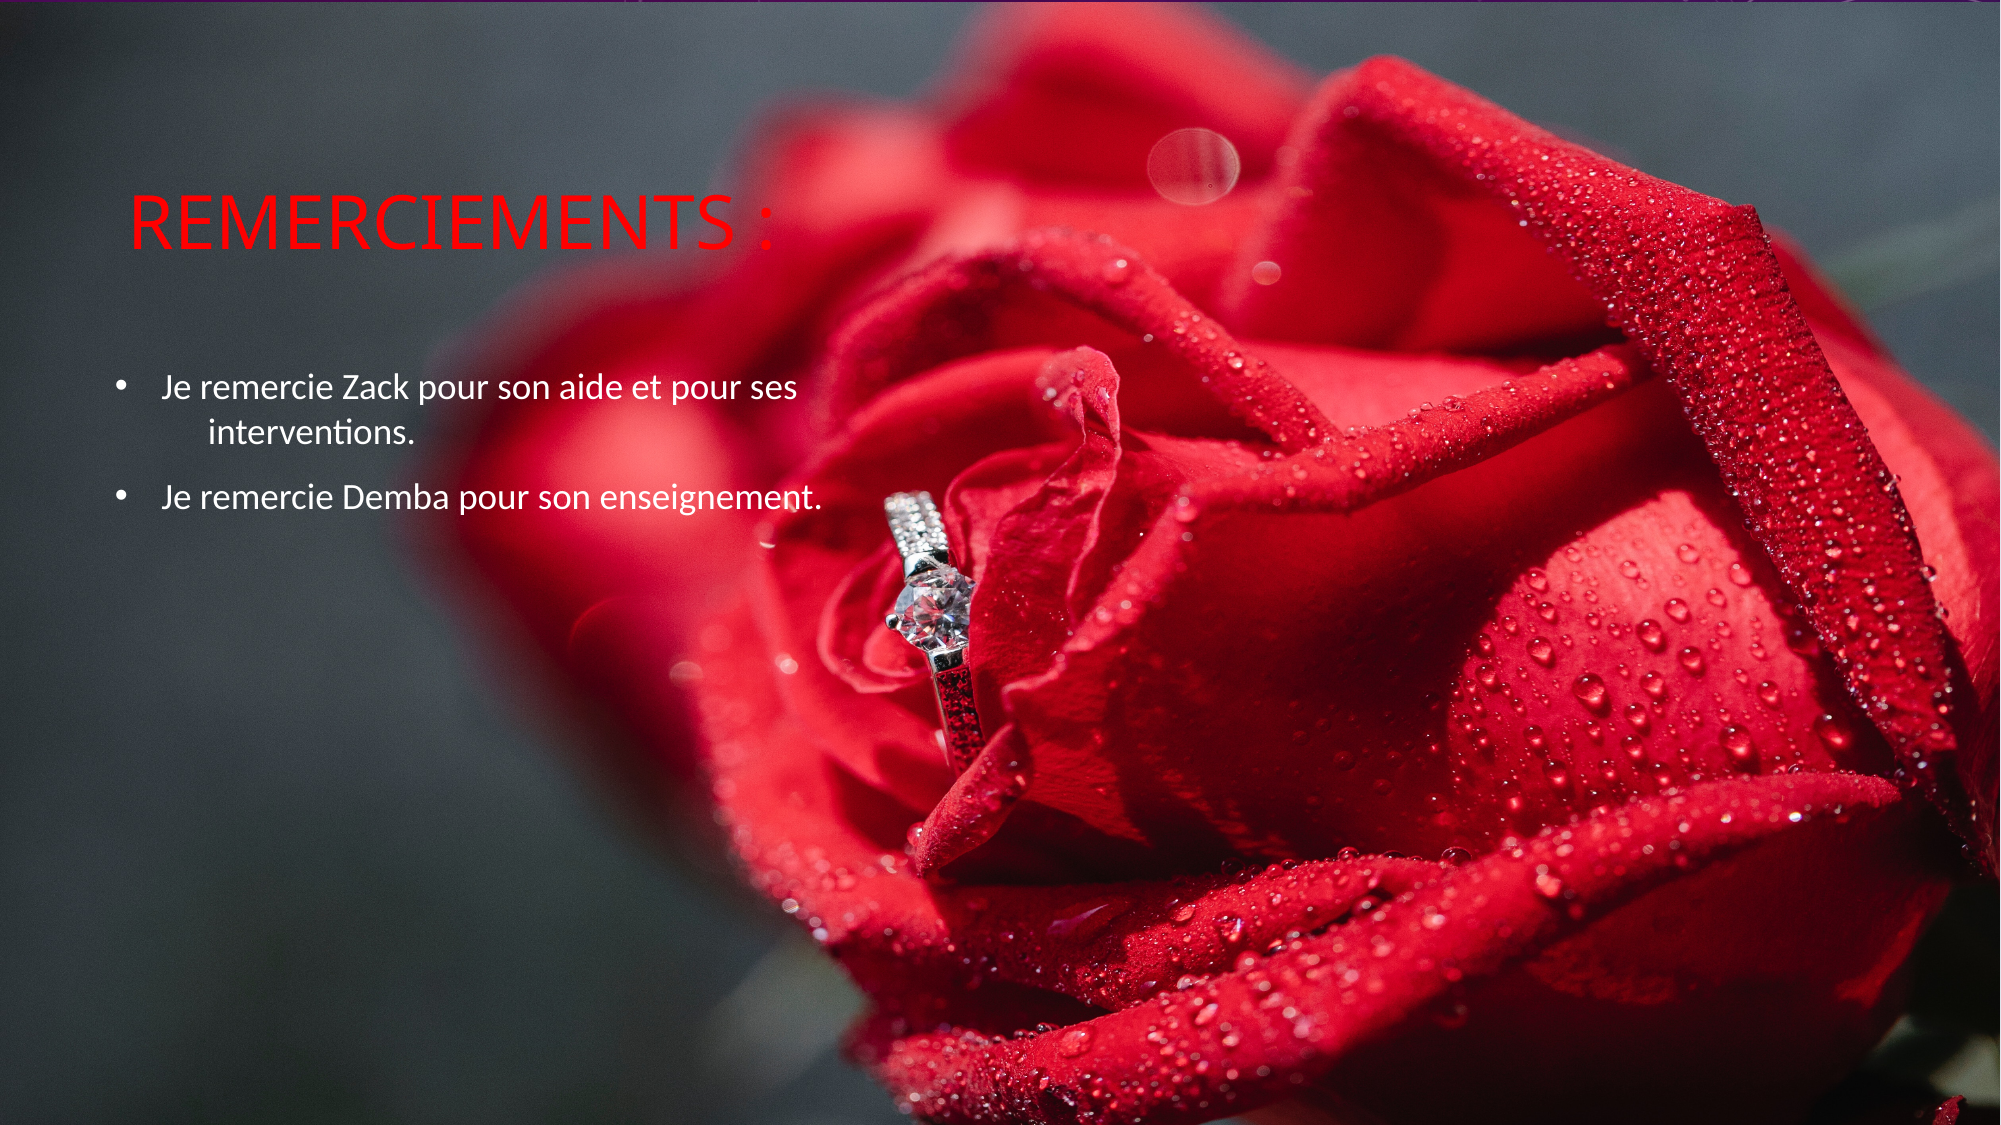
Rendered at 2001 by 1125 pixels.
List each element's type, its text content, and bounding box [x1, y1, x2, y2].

list Je remercie Zack pour son aide et pour ses interventions. Je remercie Demba pour son enseignement. [99, 289, 979, 526]
title rEMERCIEMENTS : [112, 99, 1775, 339]
picture [0, 0, 2001, 1125]
